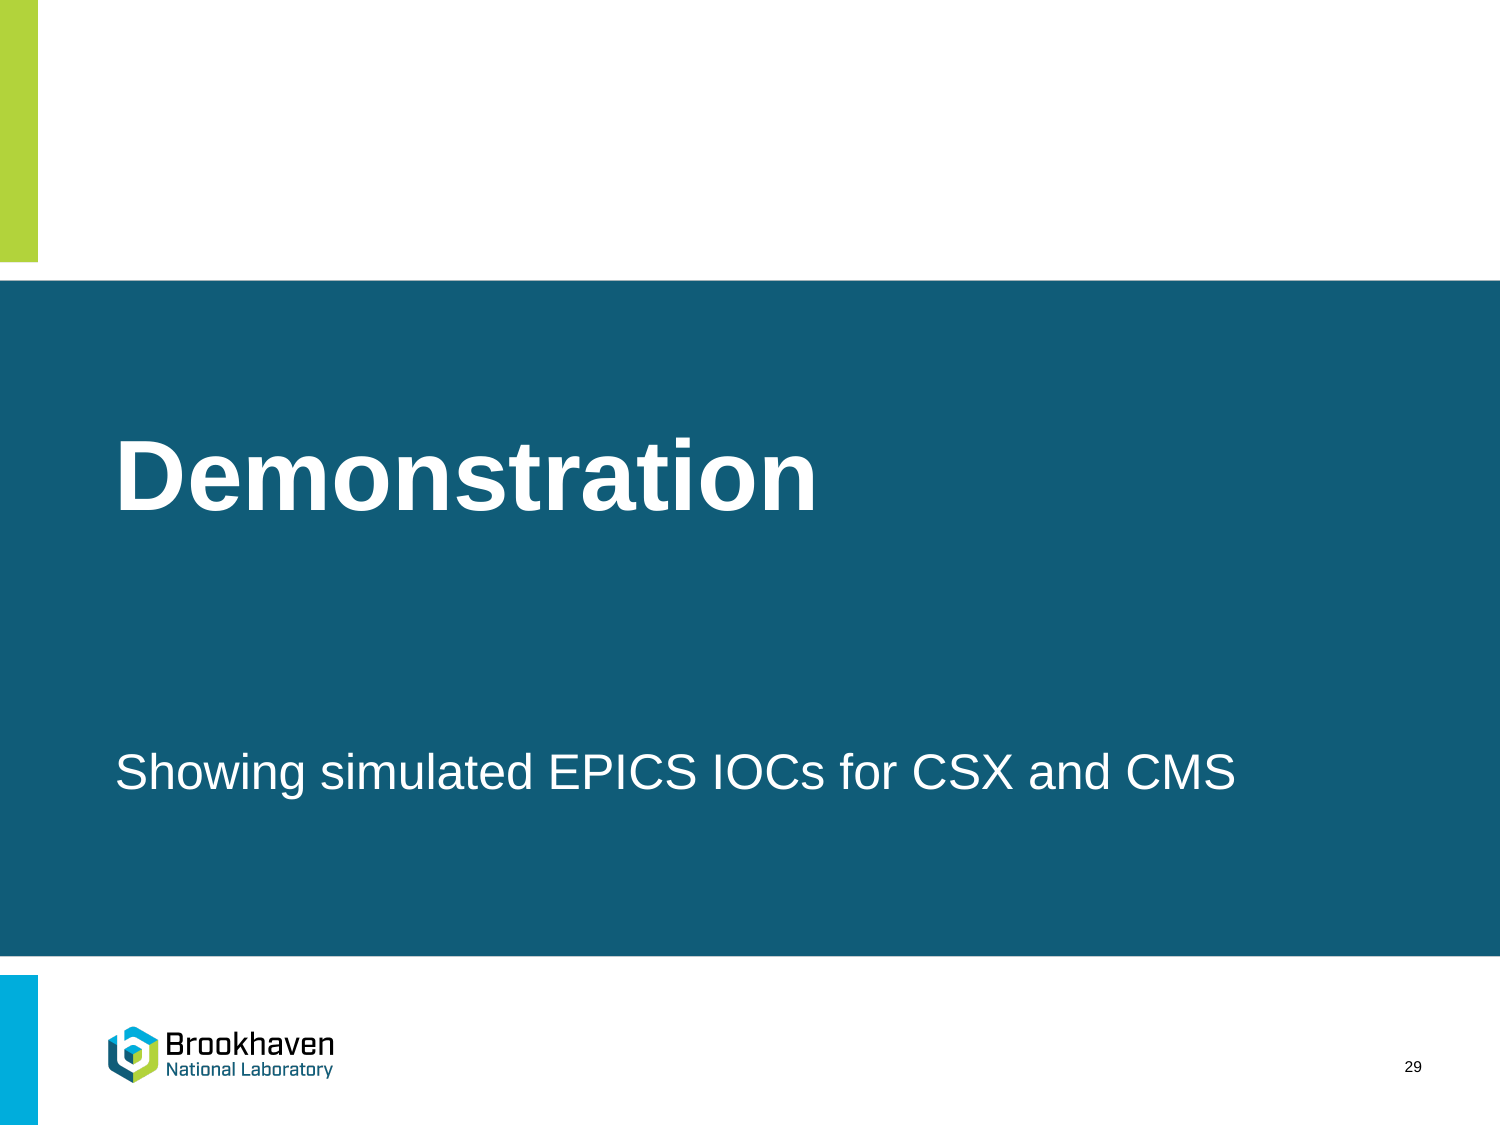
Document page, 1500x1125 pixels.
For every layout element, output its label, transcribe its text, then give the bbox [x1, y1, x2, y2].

title Demonstration [100, 416, 1372, 737]
list Showing simulated EPICS IOCs for CSX and CMS [100, 738, 1372, 946]
picture [0, 0, 1500, 1125]
slide_number <number> [1376, 1036, 1430, 1097]
